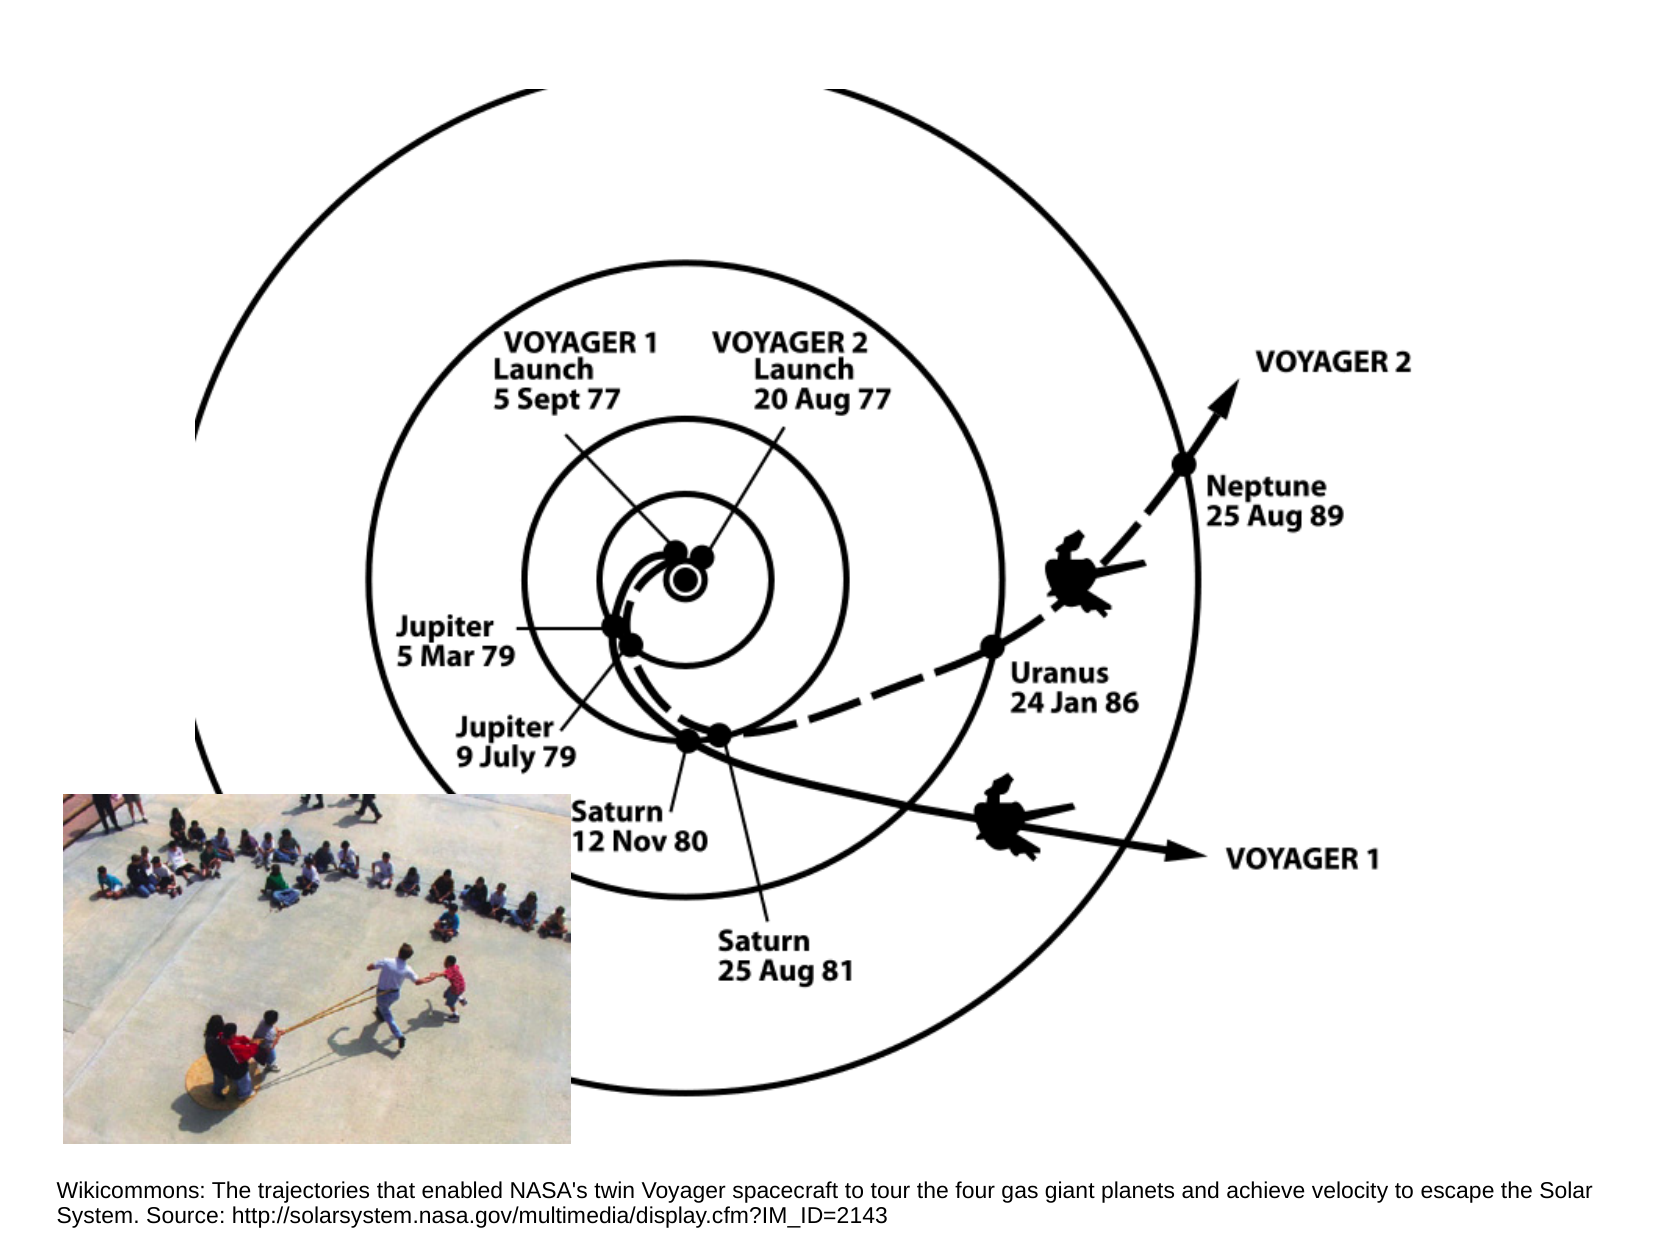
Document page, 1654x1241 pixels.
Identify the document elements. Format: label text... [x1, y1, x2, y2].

picture [63, 89, 1494, 1144]
text_box Wikicommons: The trajectories that enabled NASA's twin Voyager spacecraft to tour the four gas giant planets and achieve velocity to escape the Solar System. Source: http://solarsystem.nasa.gov/multimedia/display.cfm?IM_ID=2143 [41, 1170, 1636, 1236]
